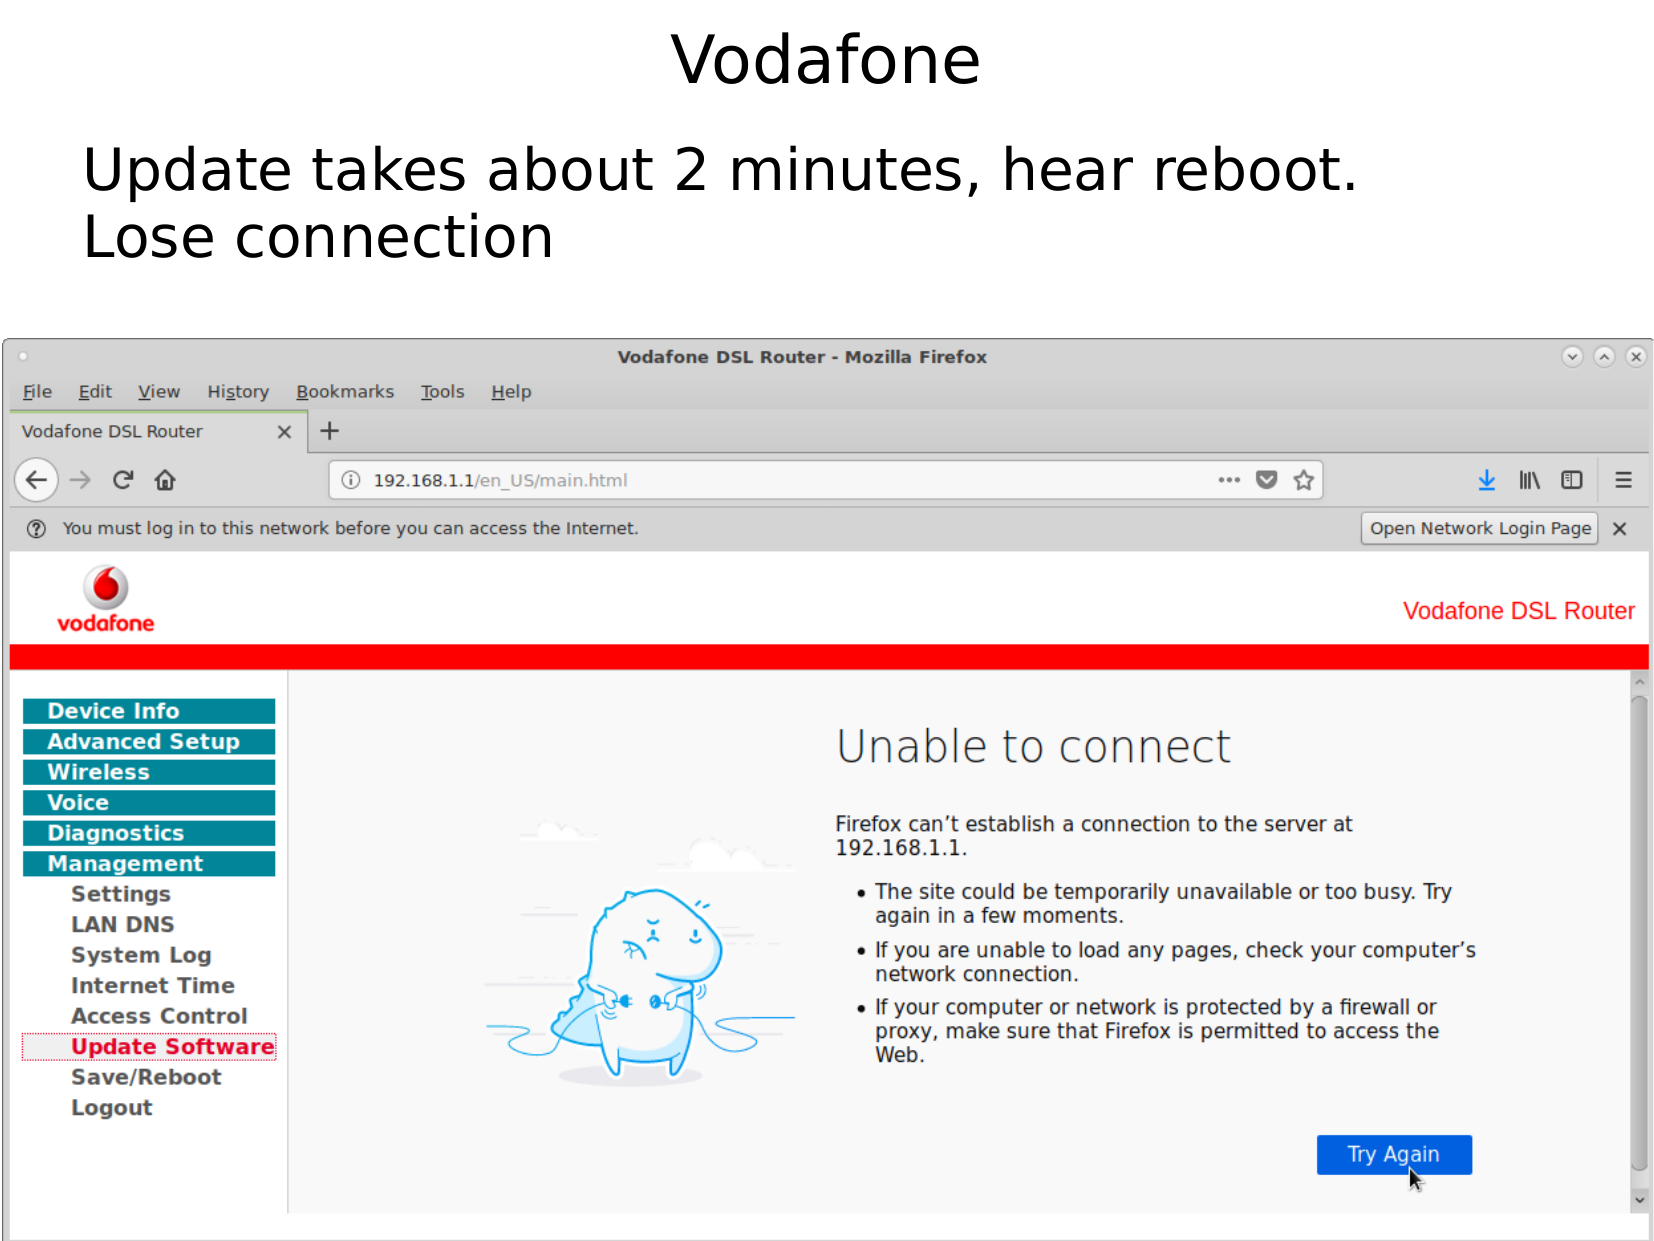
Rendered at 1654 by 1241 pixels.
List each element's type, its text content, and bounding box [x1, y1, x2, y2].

title Vodafone [82, 21, 1571, 100]
subtitle Update takes about 2 minutes, hear reboot. Lose connection [82, 136, 1571, 272]
picture [2, 338, 1654, 1241]
